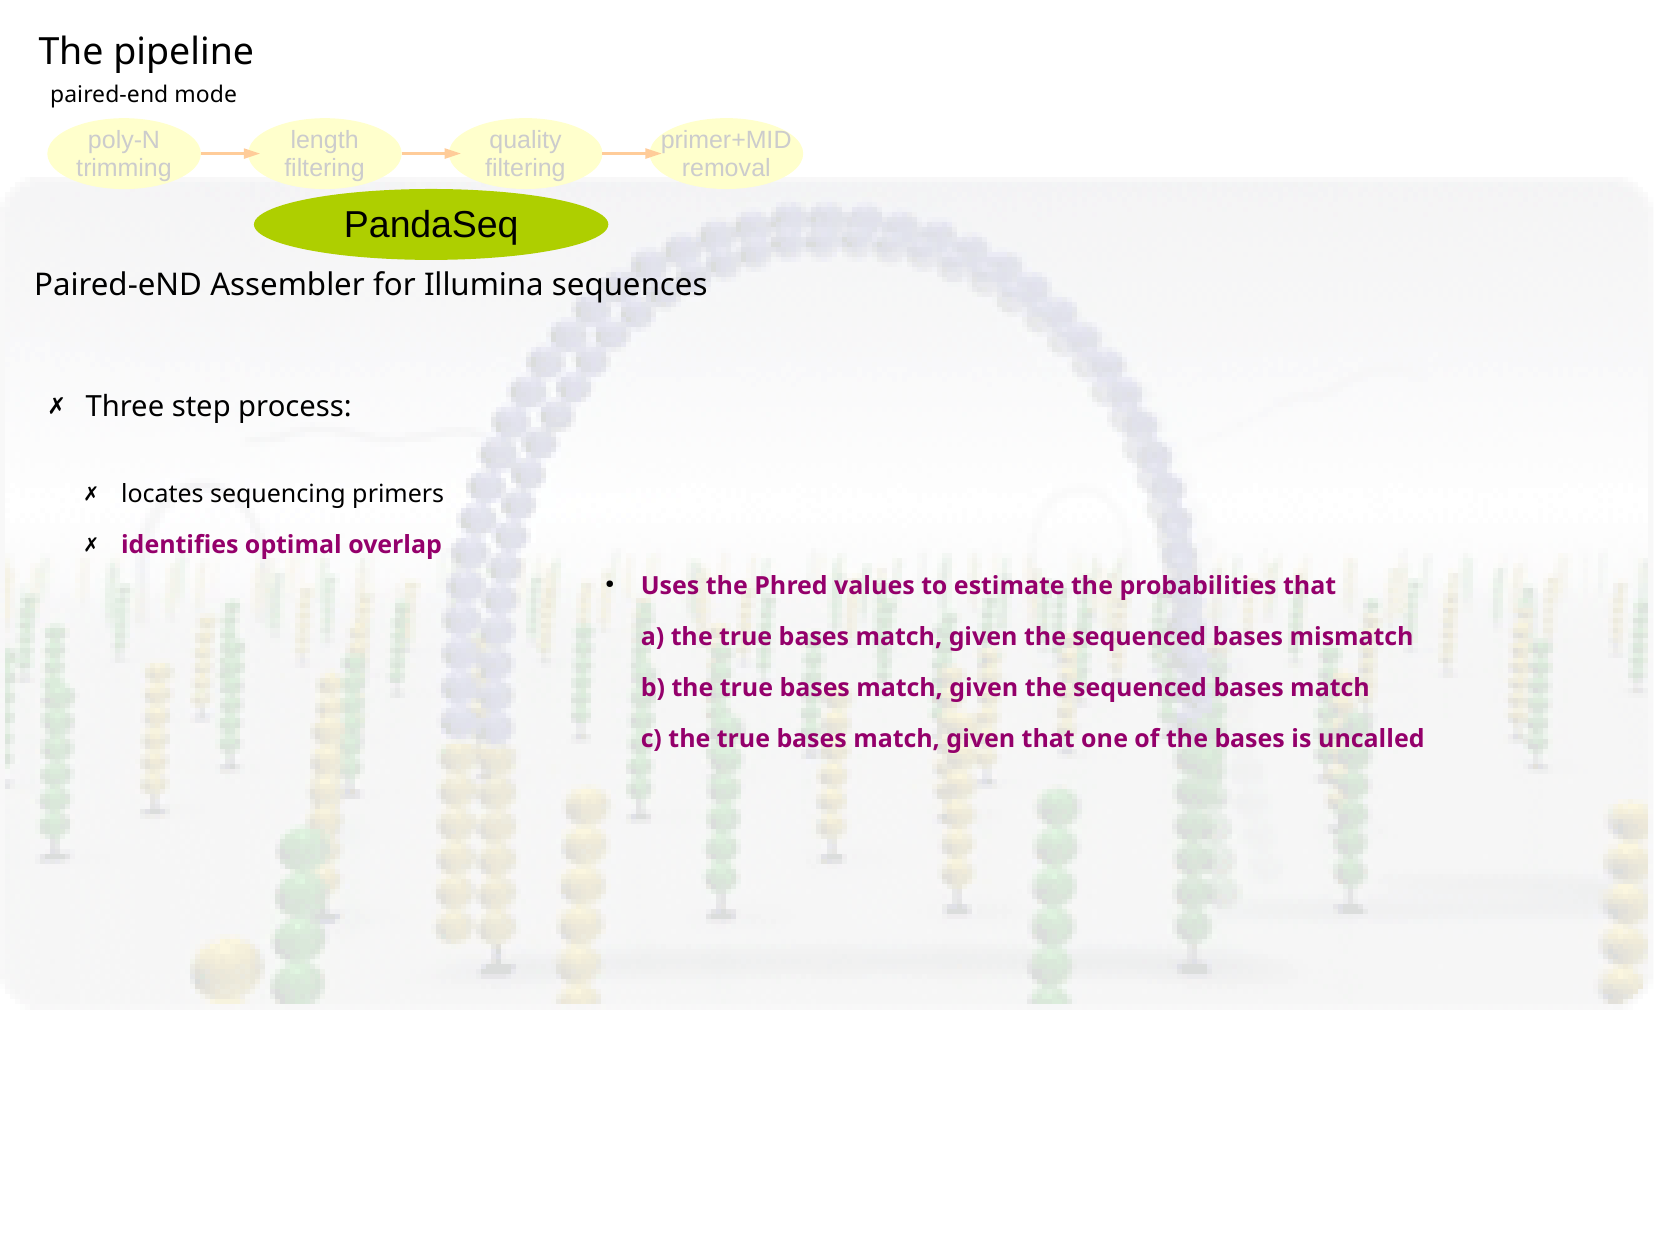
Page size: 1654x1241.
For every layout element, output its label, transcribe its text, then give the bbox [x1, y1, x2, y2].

text_box Three step process: locates sequencing primers identifies optimal overlap [35, 378, 521, 663]
text_box The pipeline [23, 16, 304, 92]
text_box Paired-eND Assembler for Illumina sequences [19, 254, 851, 320]
text_box poly-N trimming [47, 123, 201, 190]
text_box length filtering [248, 118, 402, 190]
text_box paired-end mode [35, 70, 289, 123]
text_box primer+MID removal [650, 118, 804, 190]
text_box PandaSeq [253, 188, 609, 254]
text_box Uses the Phred values to estimate the probabilities that a) the true bases match, given the sequenced bases mismatch b) the true bases match, given the sequenced bases match c) the true bases match, given that one of the bases is uncalled [555, 543, 1647, 844]
text_box quality filtering [449, 118, 603, 190]
text_box [0, 0, 1654, 1241]
